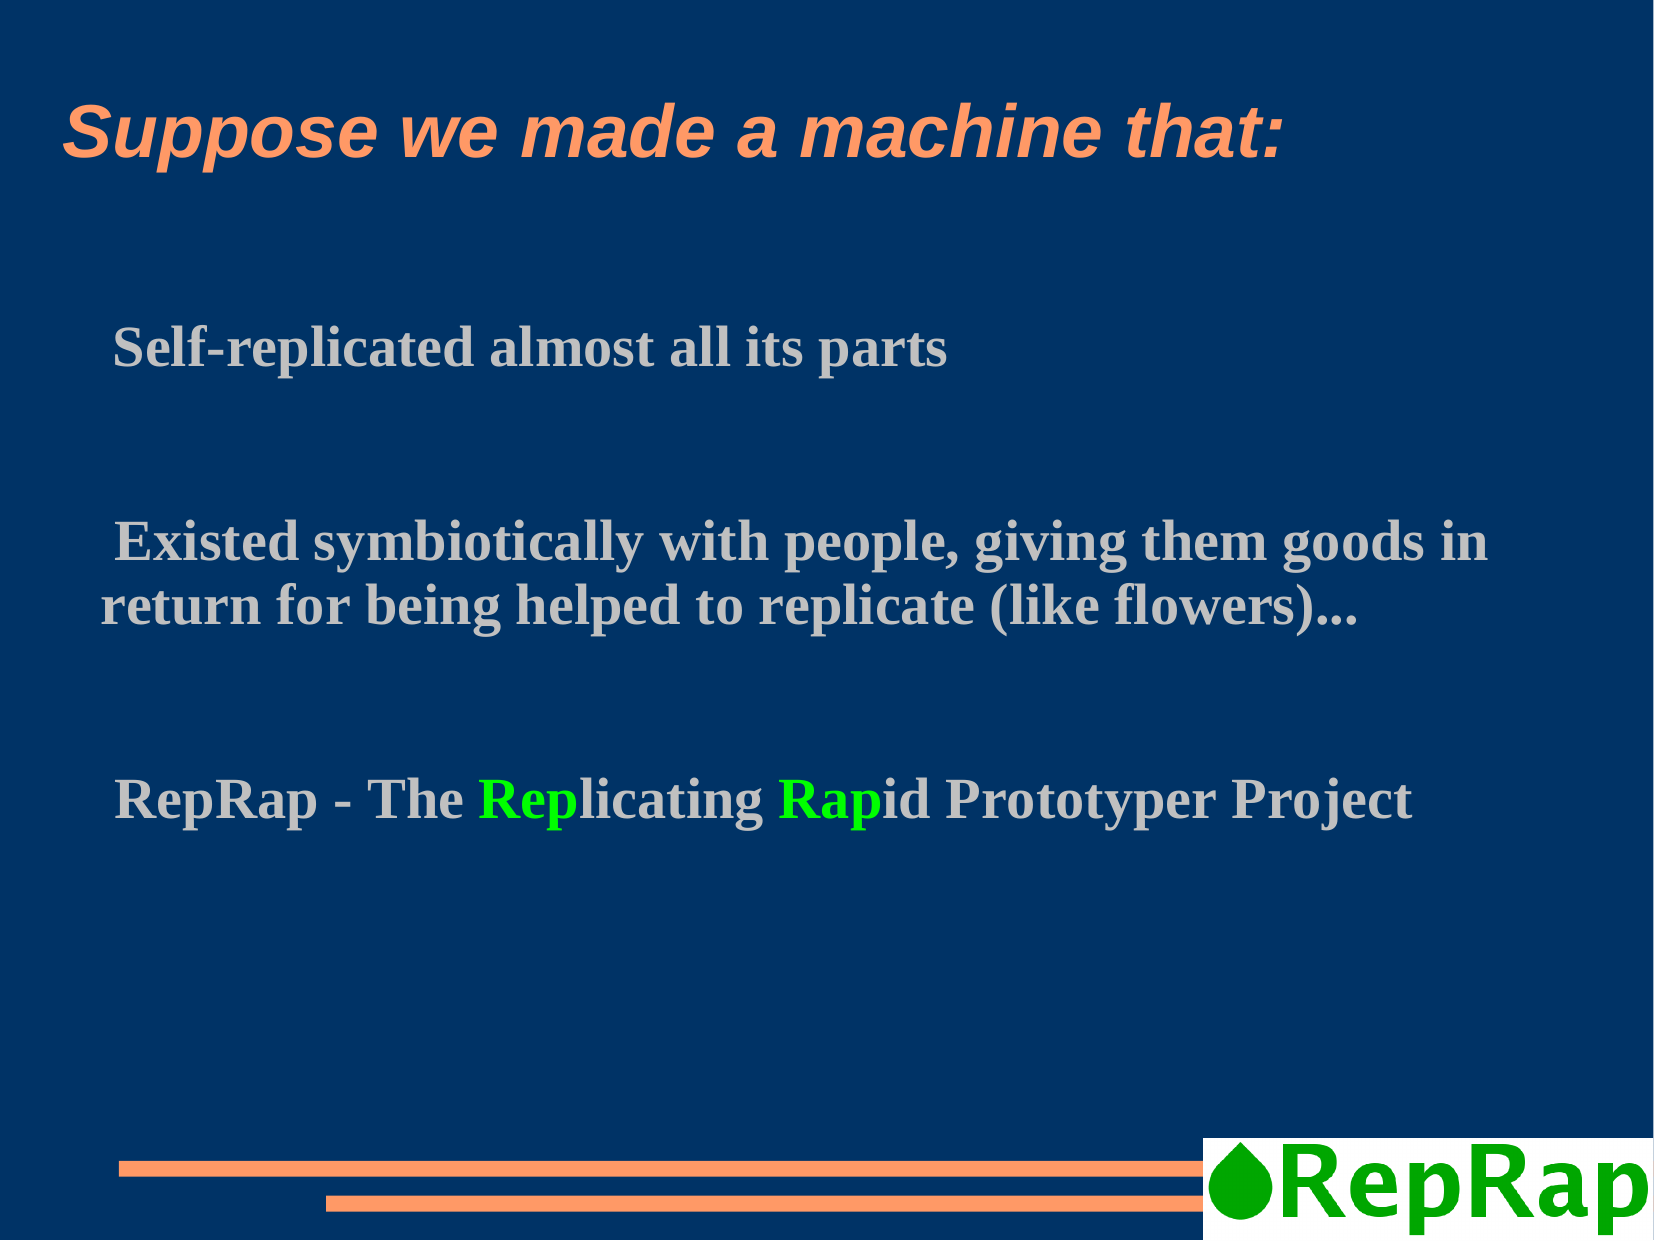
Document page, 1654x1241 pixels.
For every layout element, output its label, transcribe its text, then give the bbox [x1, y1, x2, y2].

text_box [95, 232, 1547, 905]
title Suppose we made a machine that: [62, 53, 1628, 210]
text_box Self-replicated almost all its parts Existed symbiotically with people, giving them goods in return for being helped to replicate (like flowers)... RepRap - The Replicating Rapid Prototyper Project [100, 314, 1529, 1109]
picture [1203, 1138, 1654, 1241]
